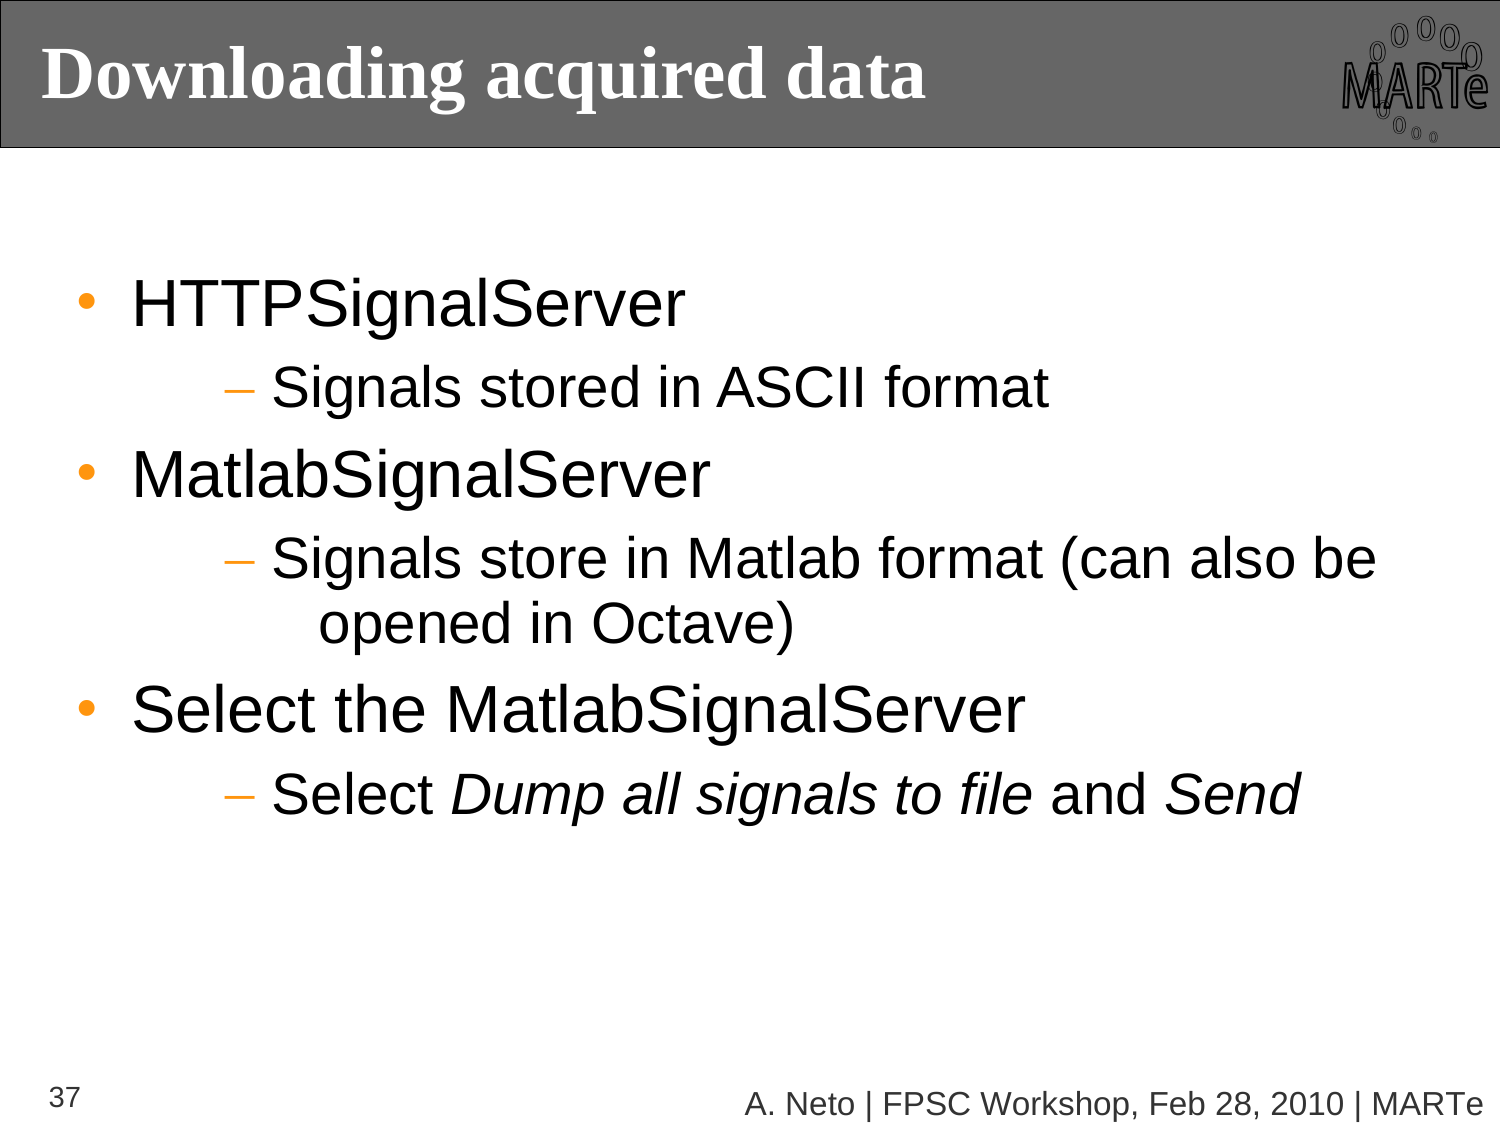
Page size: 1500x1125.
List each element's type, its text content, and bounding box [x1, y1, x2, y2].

title Downloading acquired data [41, 7, 1329, 141]
picture [1340, 0, 1489, 148]
list HTTPSignalServer Signals stored in ASCII format MatlabSignalServer Signals store in Matlab format (can also be opened in Octave) Select the MatlabSignalServer Select Dump all signals to file and Send [75, 262, 1425, 995]
